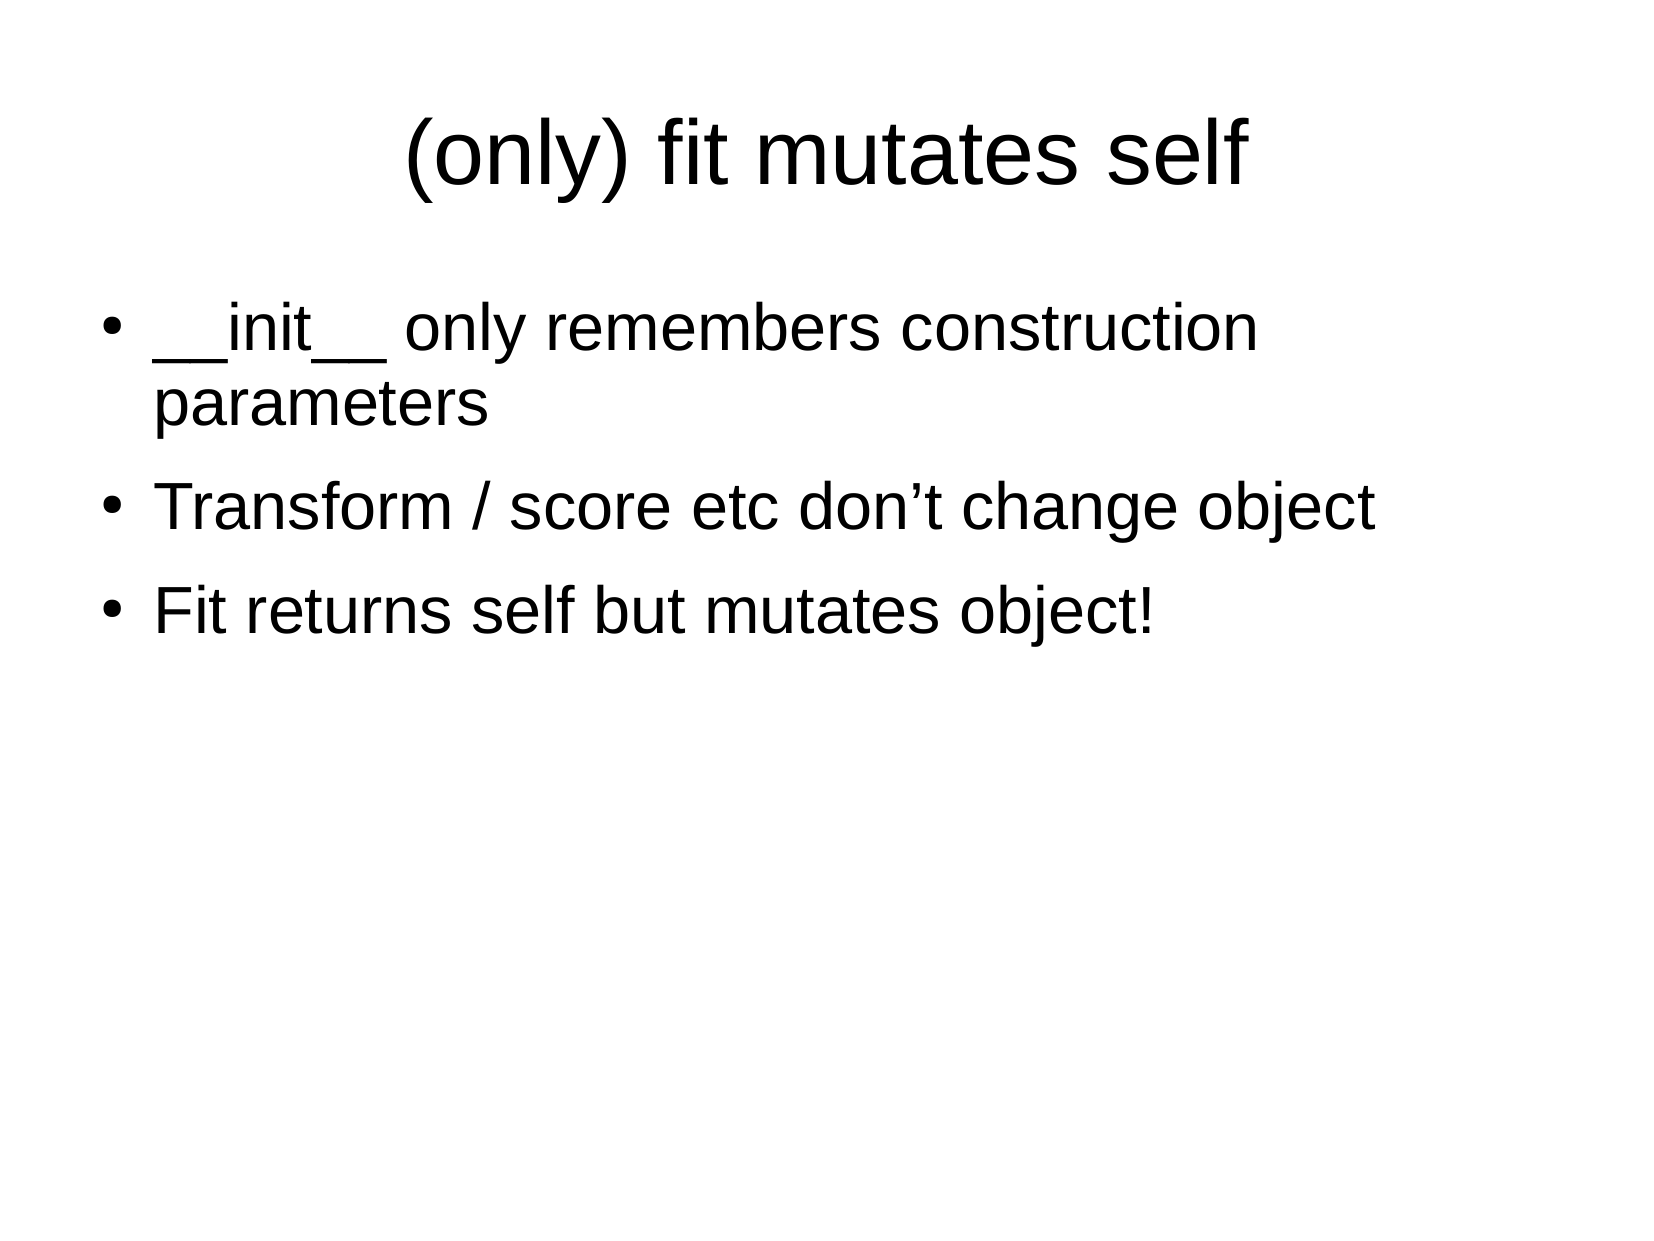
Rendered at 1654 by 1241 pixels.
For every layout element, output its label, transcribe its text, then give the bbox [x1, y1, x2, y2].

title (only) fit mutates self [82, 49, 1571, 257]
list __init__ only remembers construction parameters Transform / score etc don’t change object Fit returns self but mutates object! [82, 290, 1571, 1010]
